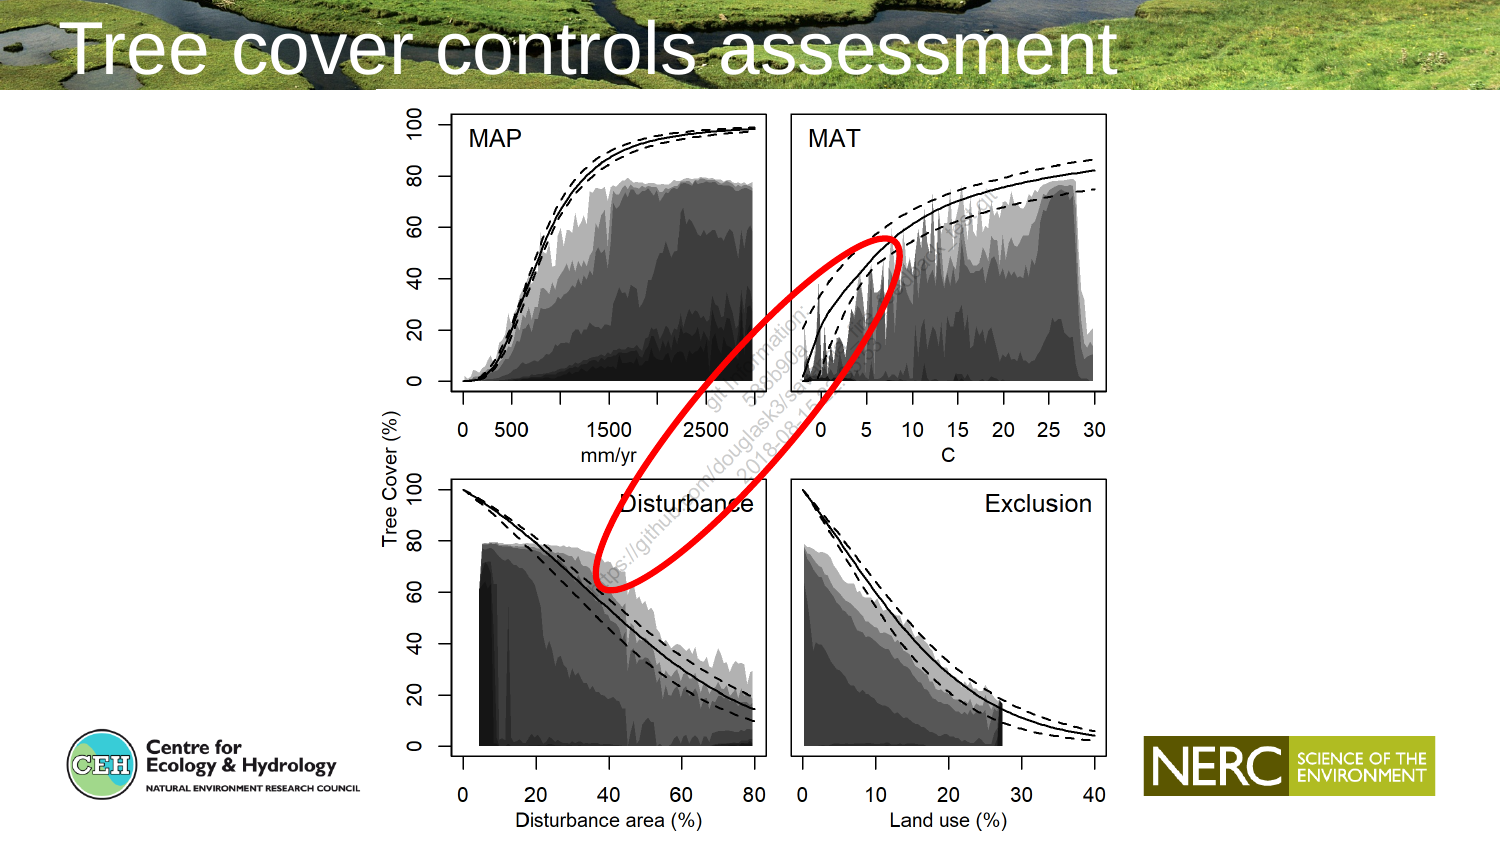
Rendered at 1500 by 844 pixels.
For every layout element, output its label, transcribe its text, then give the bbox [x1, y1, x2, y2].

picture [1140, 733, 1437, 798]
list Tree cover controls assessment [0, 0, 1500, 90]
picture [64, 728, 361, 800]
picture [376, 89, 1131, 844]
